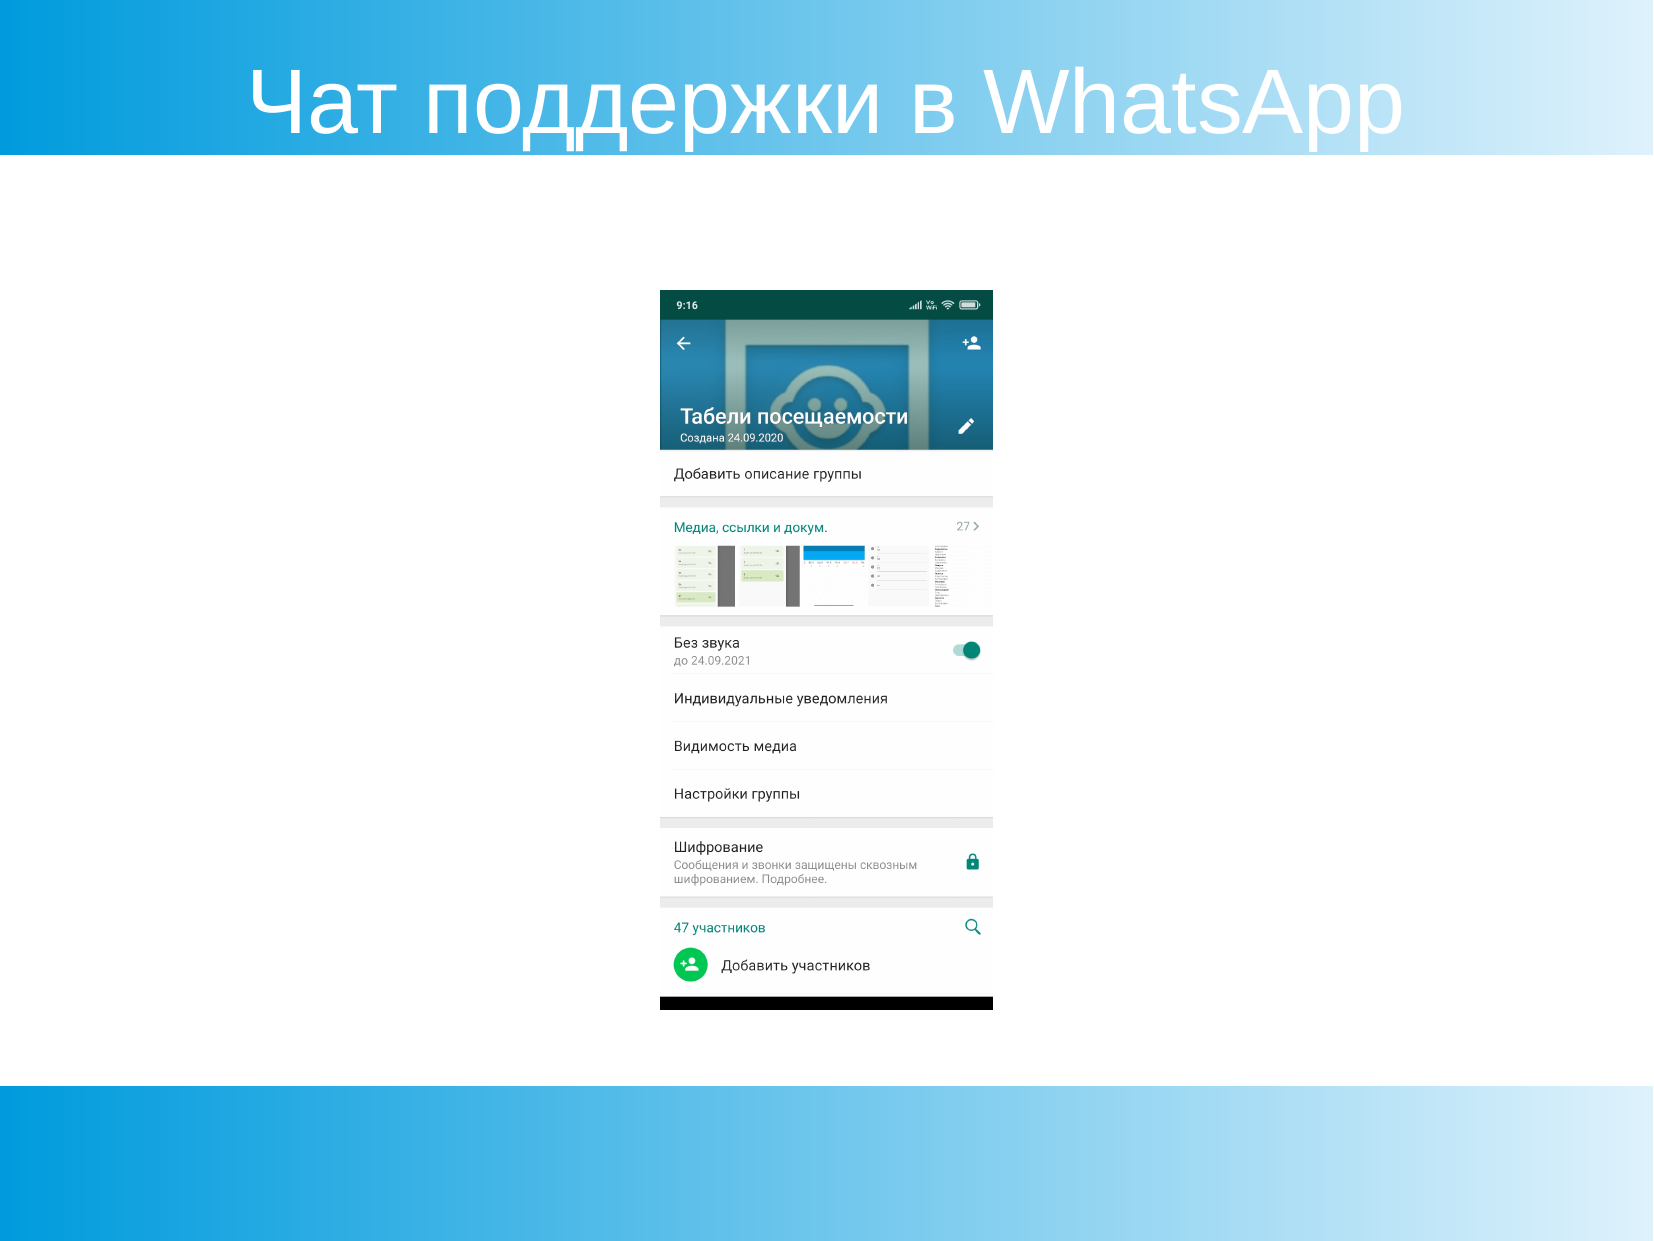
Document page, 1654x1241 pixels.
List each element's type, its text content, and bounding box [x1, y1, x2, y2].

title Чат поддержки в WhatsApp [82, 49, 1571, 155]
picture [660, 290, 993, 1010]
